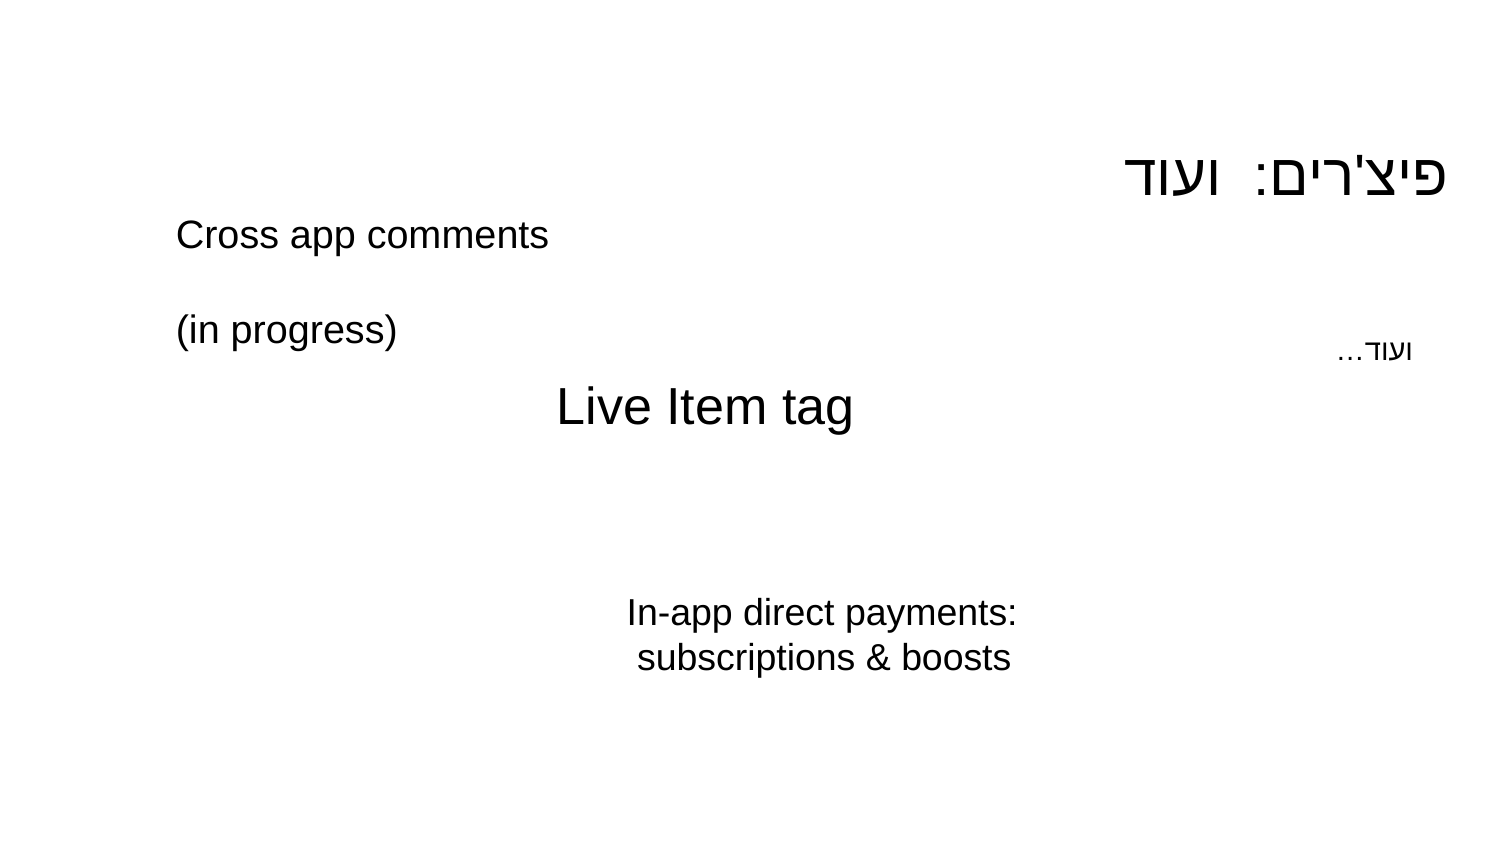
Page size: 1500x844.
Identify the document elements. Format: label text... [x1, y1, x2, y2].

title פיצ'רים: ועוד [51, 122, 1463, 236]
text_box In-app direct payments: subscriptions & boosts [611, 572, 1366, 693]
text_box Cross app comments (in progress) [160, 194, 567, 367]
text_box ועוד… [1051, 316, 1428, 382]
text_box Live Item tag [541, 357, 1039, 451]
